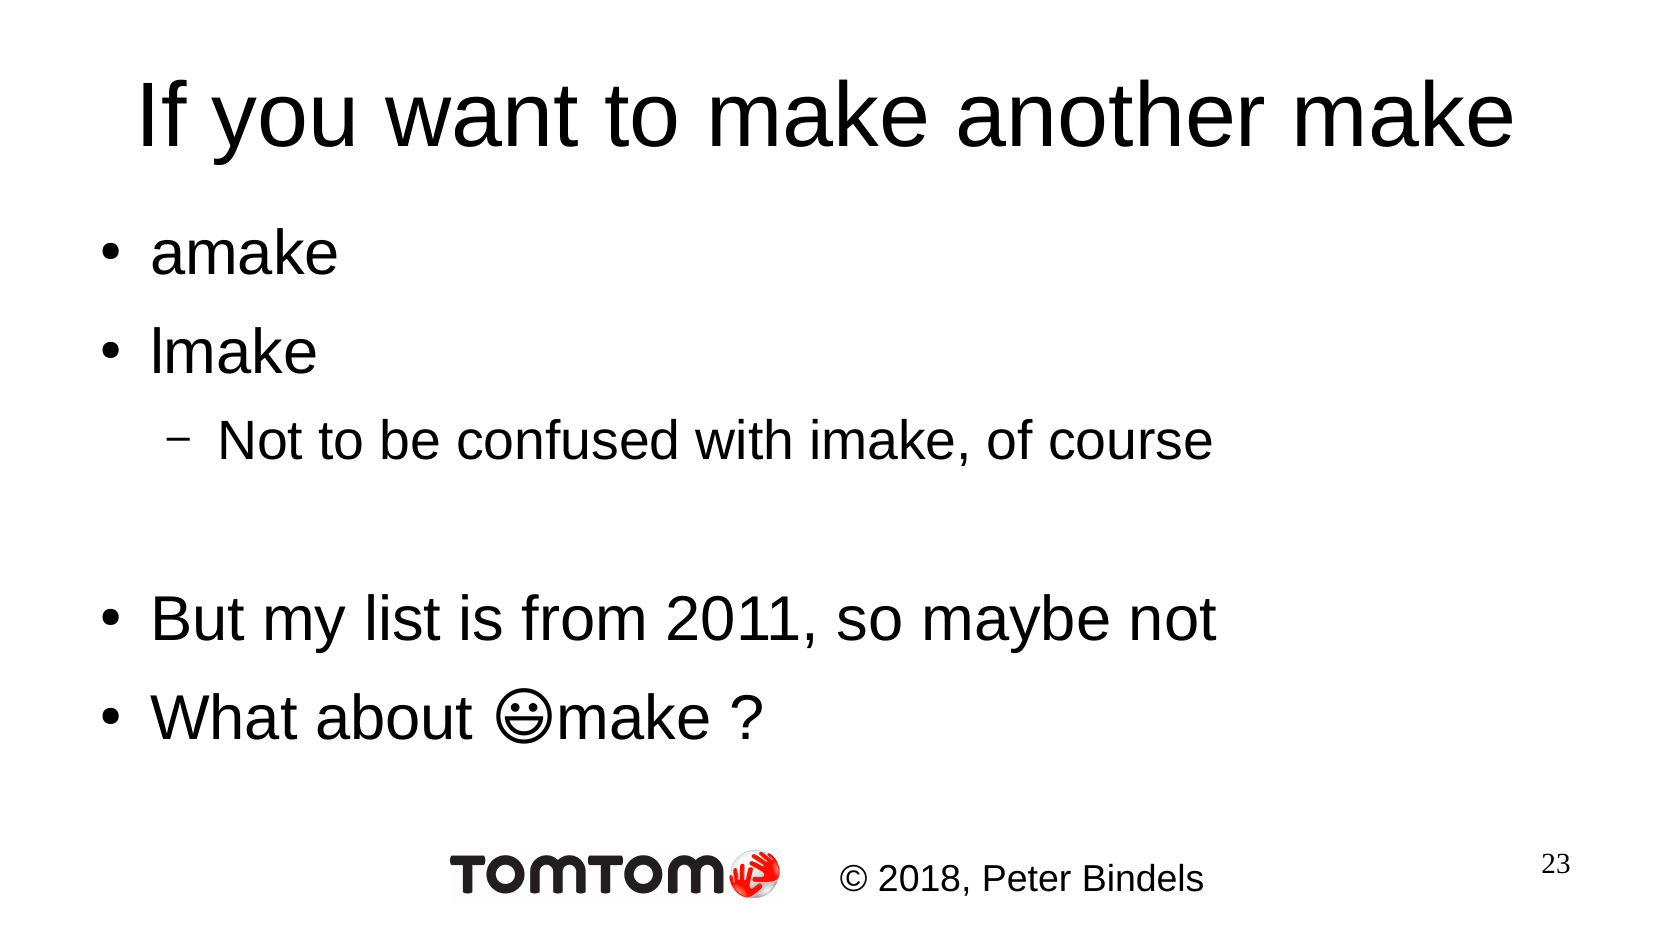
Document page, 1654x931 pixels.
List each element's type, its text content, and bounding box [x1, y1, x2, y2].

picture [450, 847, 784, 905]
list amake lmake Not to be confused with imake, of course But my list is from 2011, so maybe not What about 😃make ? [82, 217, 1571, 758]
title If you want to make another make [82, 37, 1571, 193]
